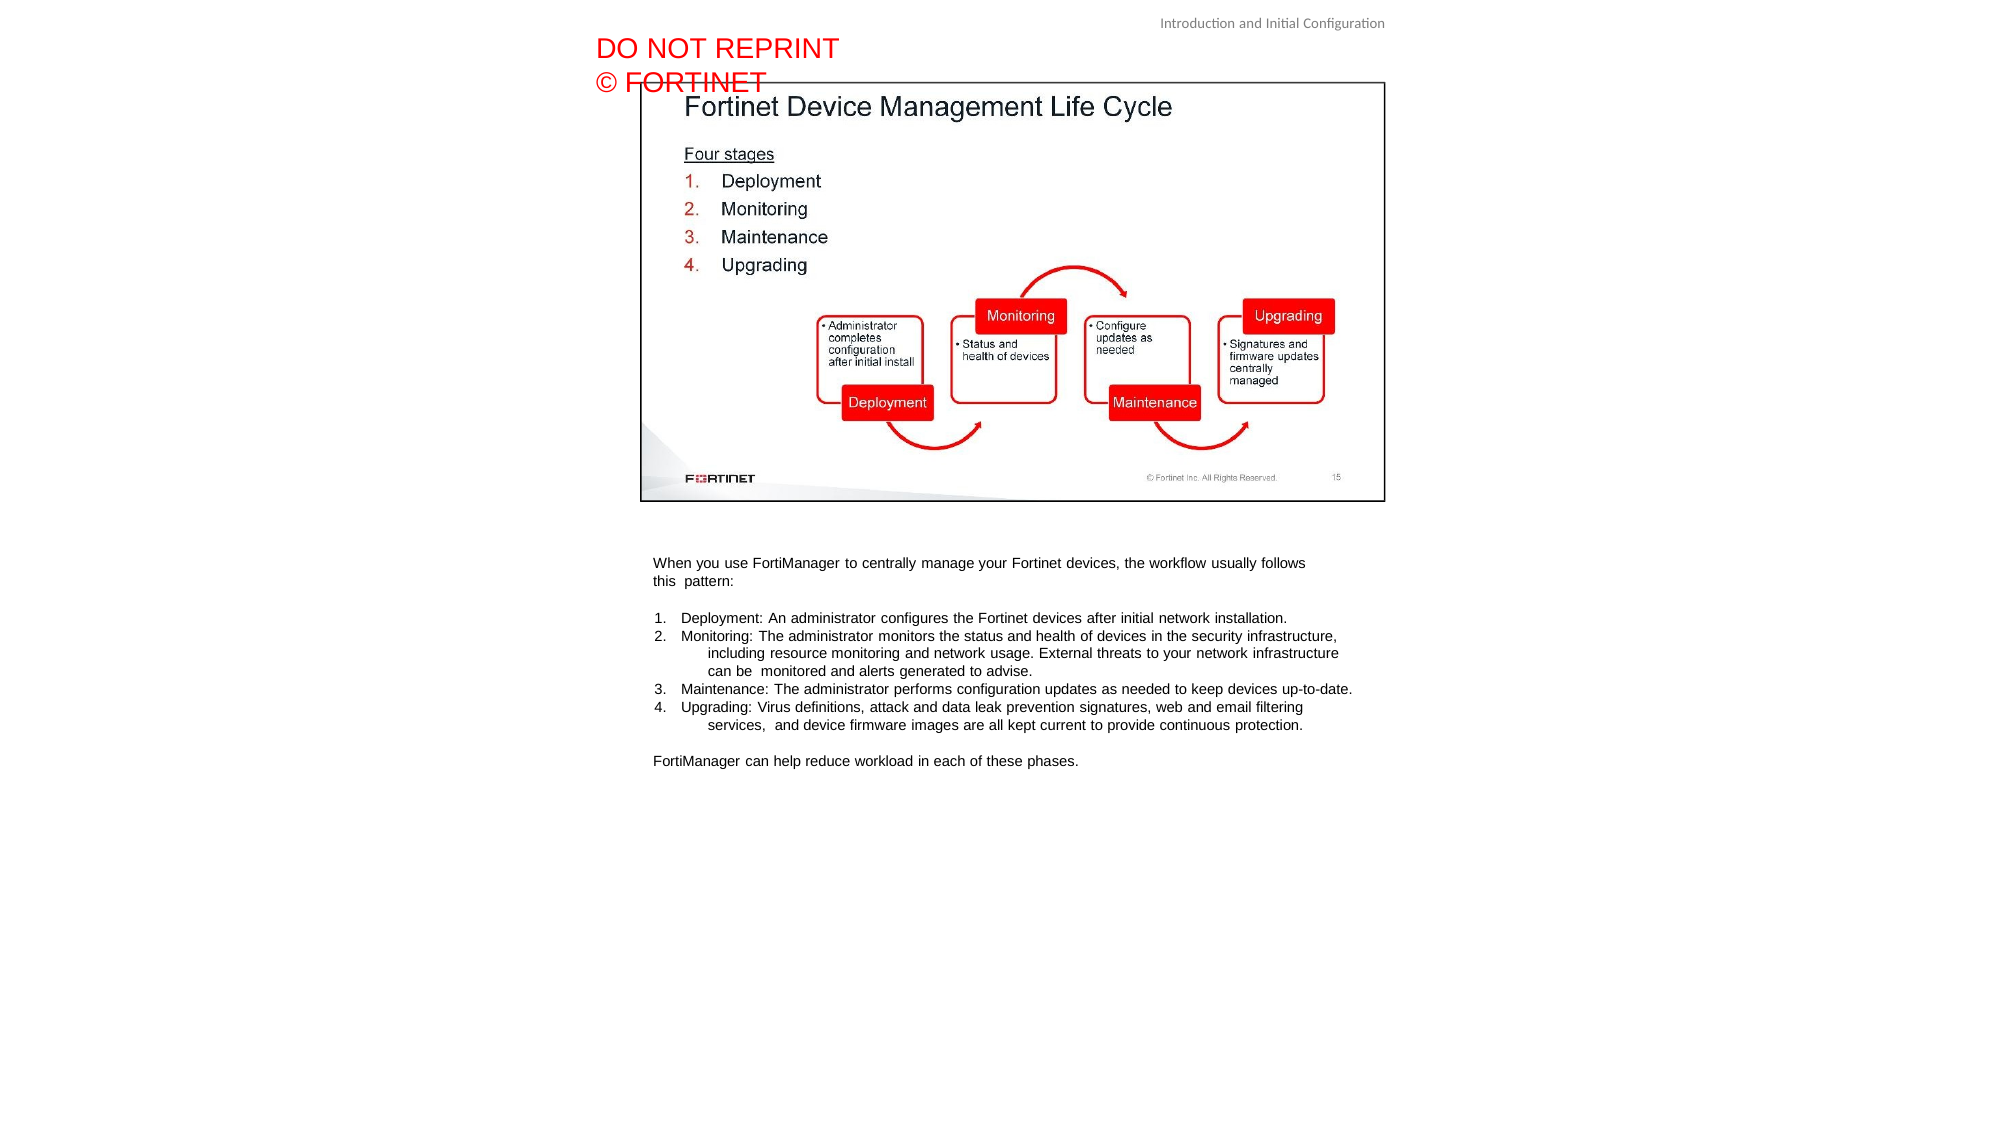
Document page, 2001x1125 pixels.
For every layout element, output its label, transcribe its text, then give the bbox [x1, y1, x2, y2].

text_box Introduction and Initial Configuration [1158, 11, 1386, 32]
picture [642, 92, 1345, 500]
text_box [640, 81, 1386, 502]
text_box When you use FortiManager to centrally manage your Fortinet devices, the workflow usually follows this pattern: Deployment: An administrator configures the Fortinet devices after initial network installation. Monitoring: The administrator monitors the status and health of devices in the security infrastructure, including resource monitoring and network usage. External threats to your network infrastructure can be monitored and alerts generated to advise. Maintenance: The administrator performs configuration updates as needed to keep devices up-to-date. Upgrading: Virus definitions, attack and data leak prevention signatures, web and email filtering services, and device firmware images are all kept current to provide continuous protection. FortiManager can help reduce workload in each of these phases. [651, 552, 1367, 773]
text_box DO NOT REPRINT © FORTINET [594, 28, 841, 98]
